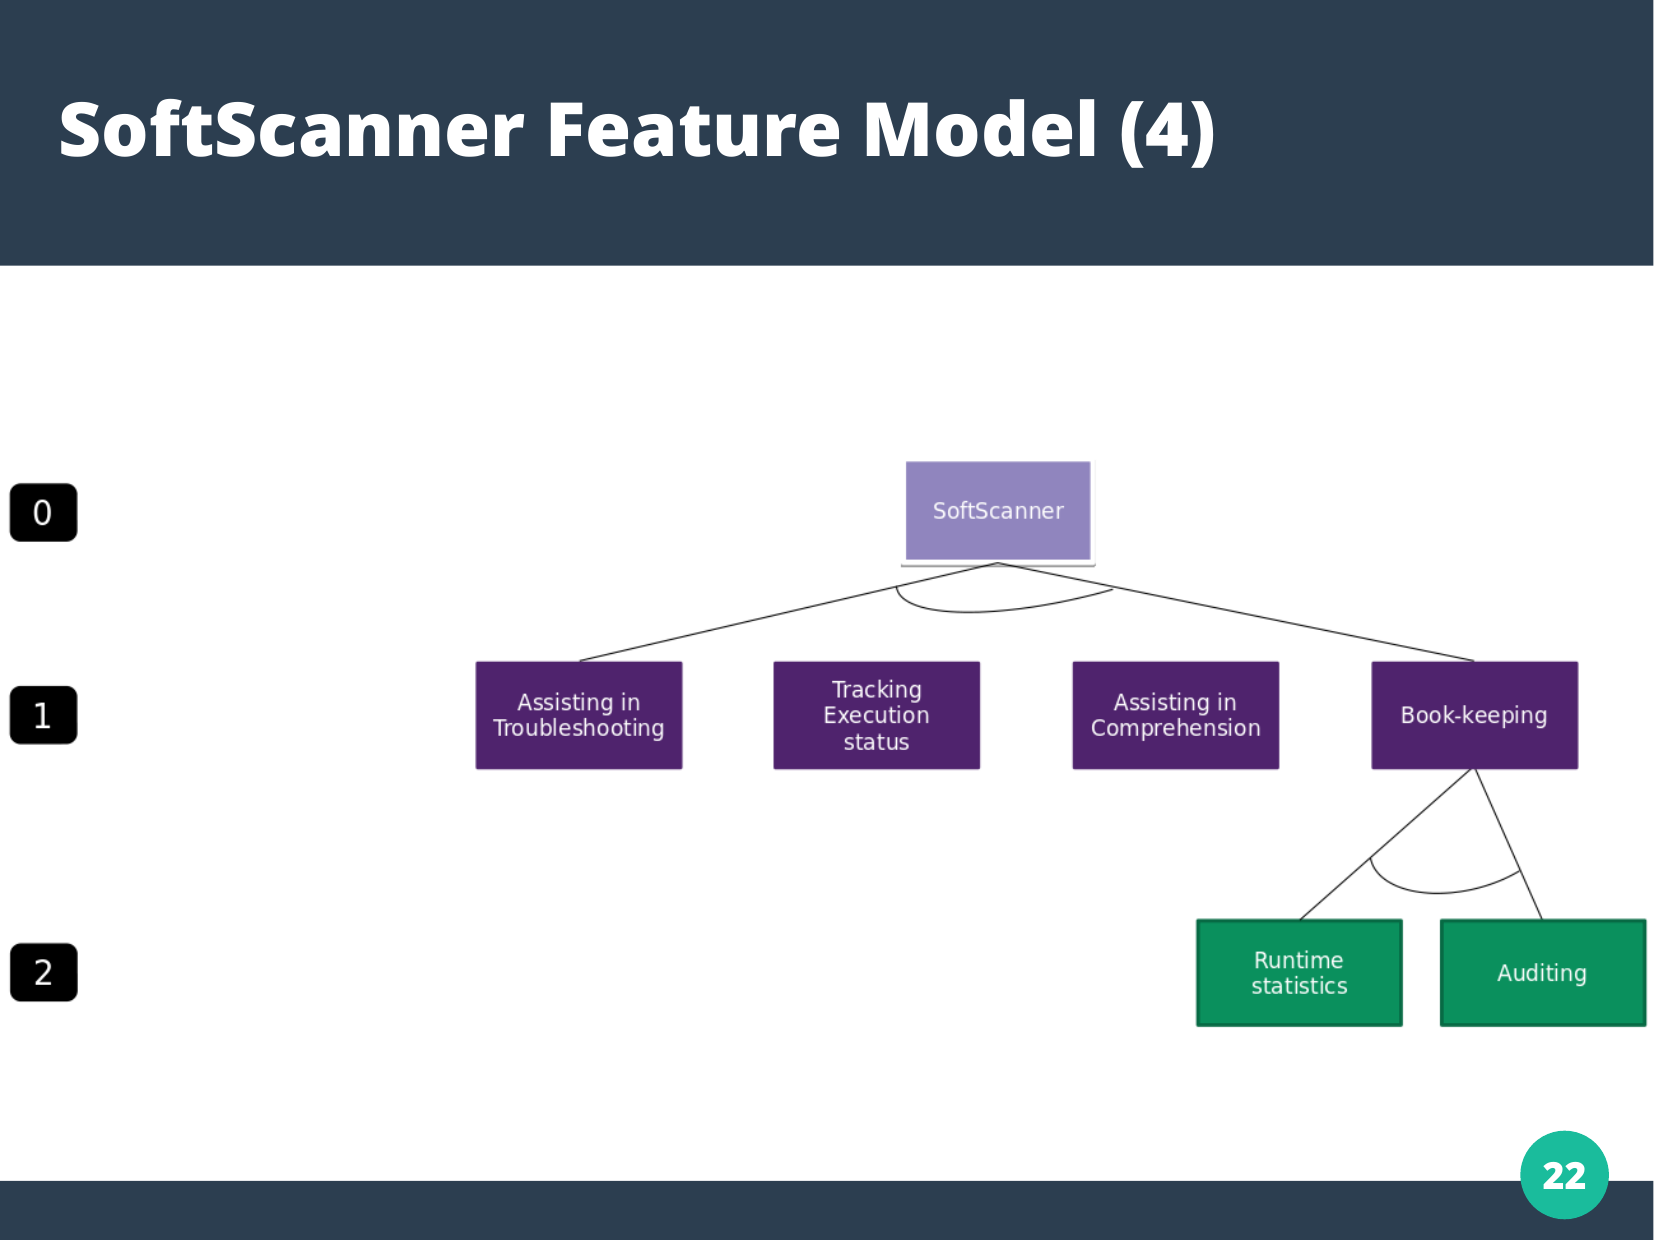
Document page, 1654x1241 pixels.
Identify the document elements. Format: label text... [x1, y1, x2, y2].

picture [4, 441, 1654, 1045]
title SoftScanner Feature Model (4) [58, 49, 1595, 207]
